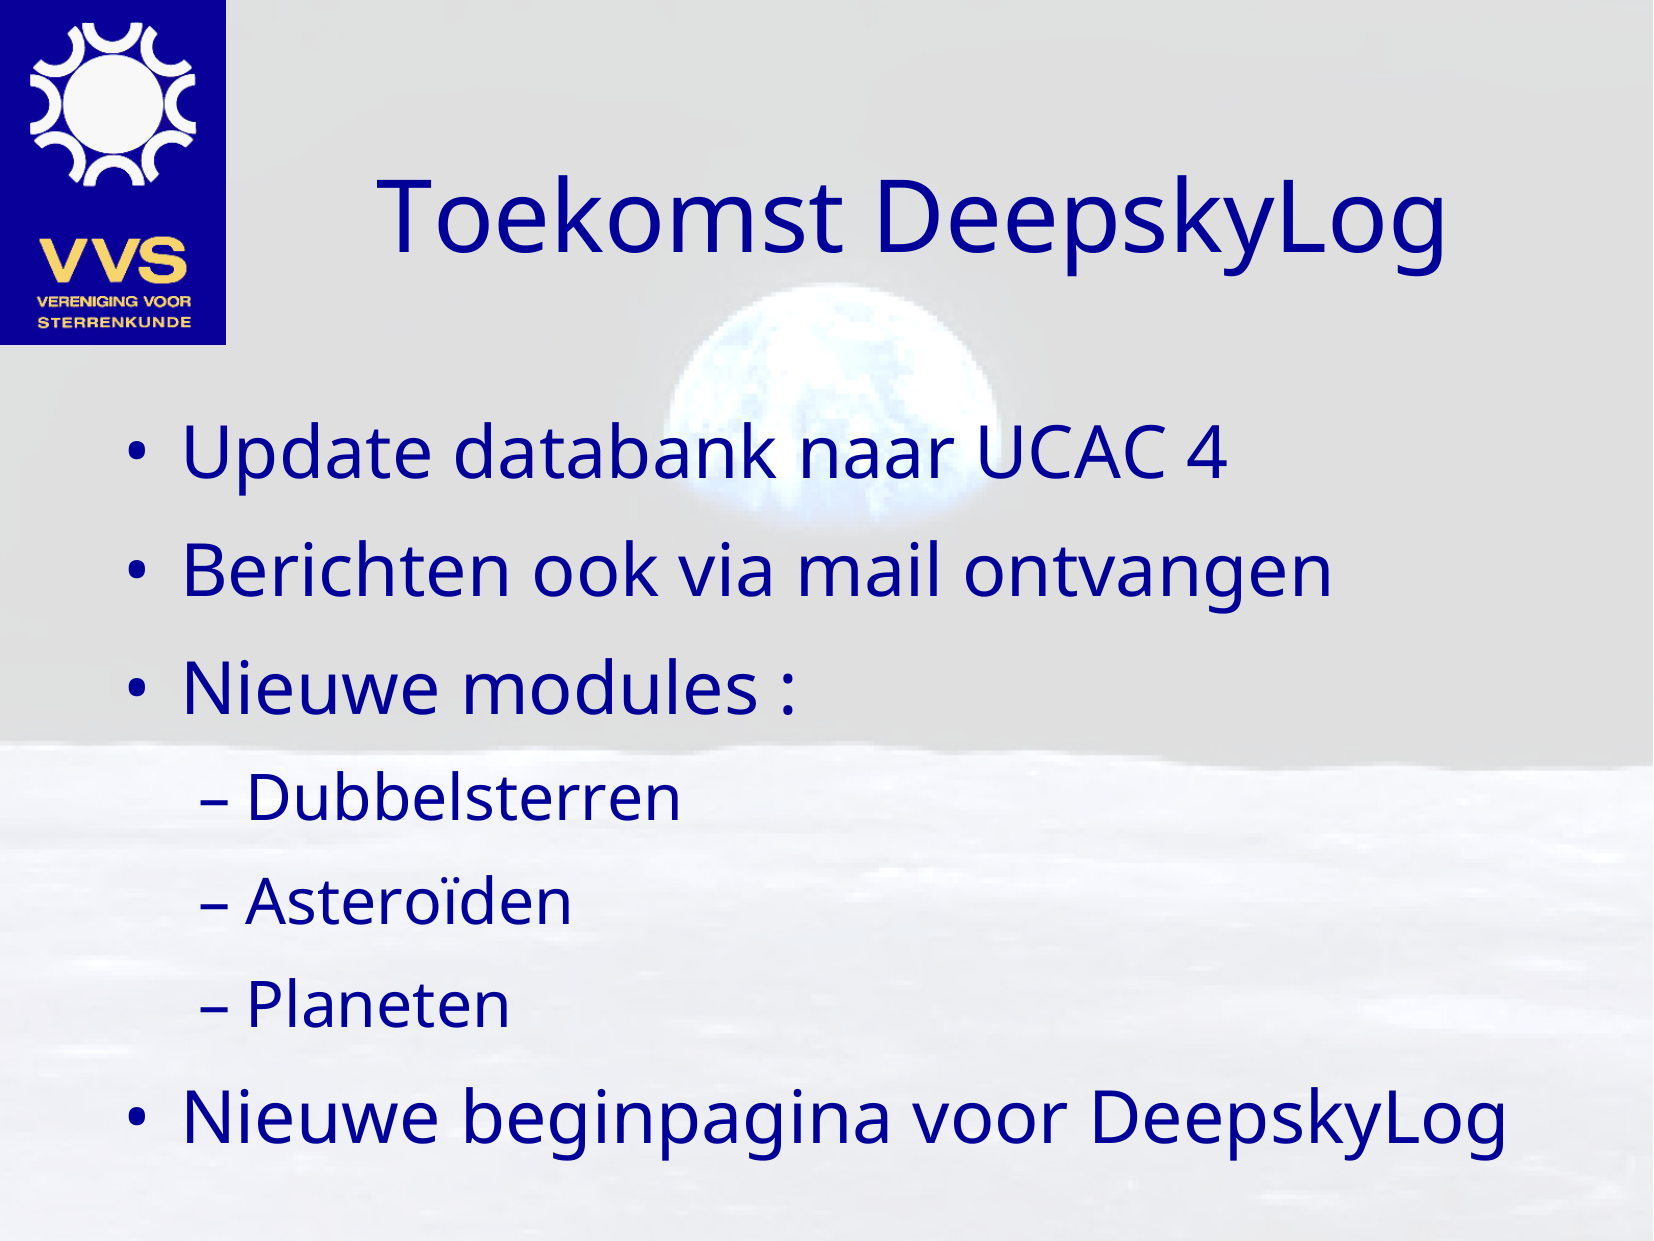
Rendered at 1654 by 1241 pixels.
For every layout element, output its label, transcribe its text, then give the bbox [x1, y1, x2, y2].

picture [0, 0, 226, 345]
title Toekomst DeepskyLog [261, 83, 1529, 344]
list Update databank naar UCAC 4 Berichten ook via mail ontvangen Nieuwe modules : Dubbelsterren Asteroïden Planeten Nieuwe beginpagina voor DeepskyLog [123, 399, 1529, 1120]
